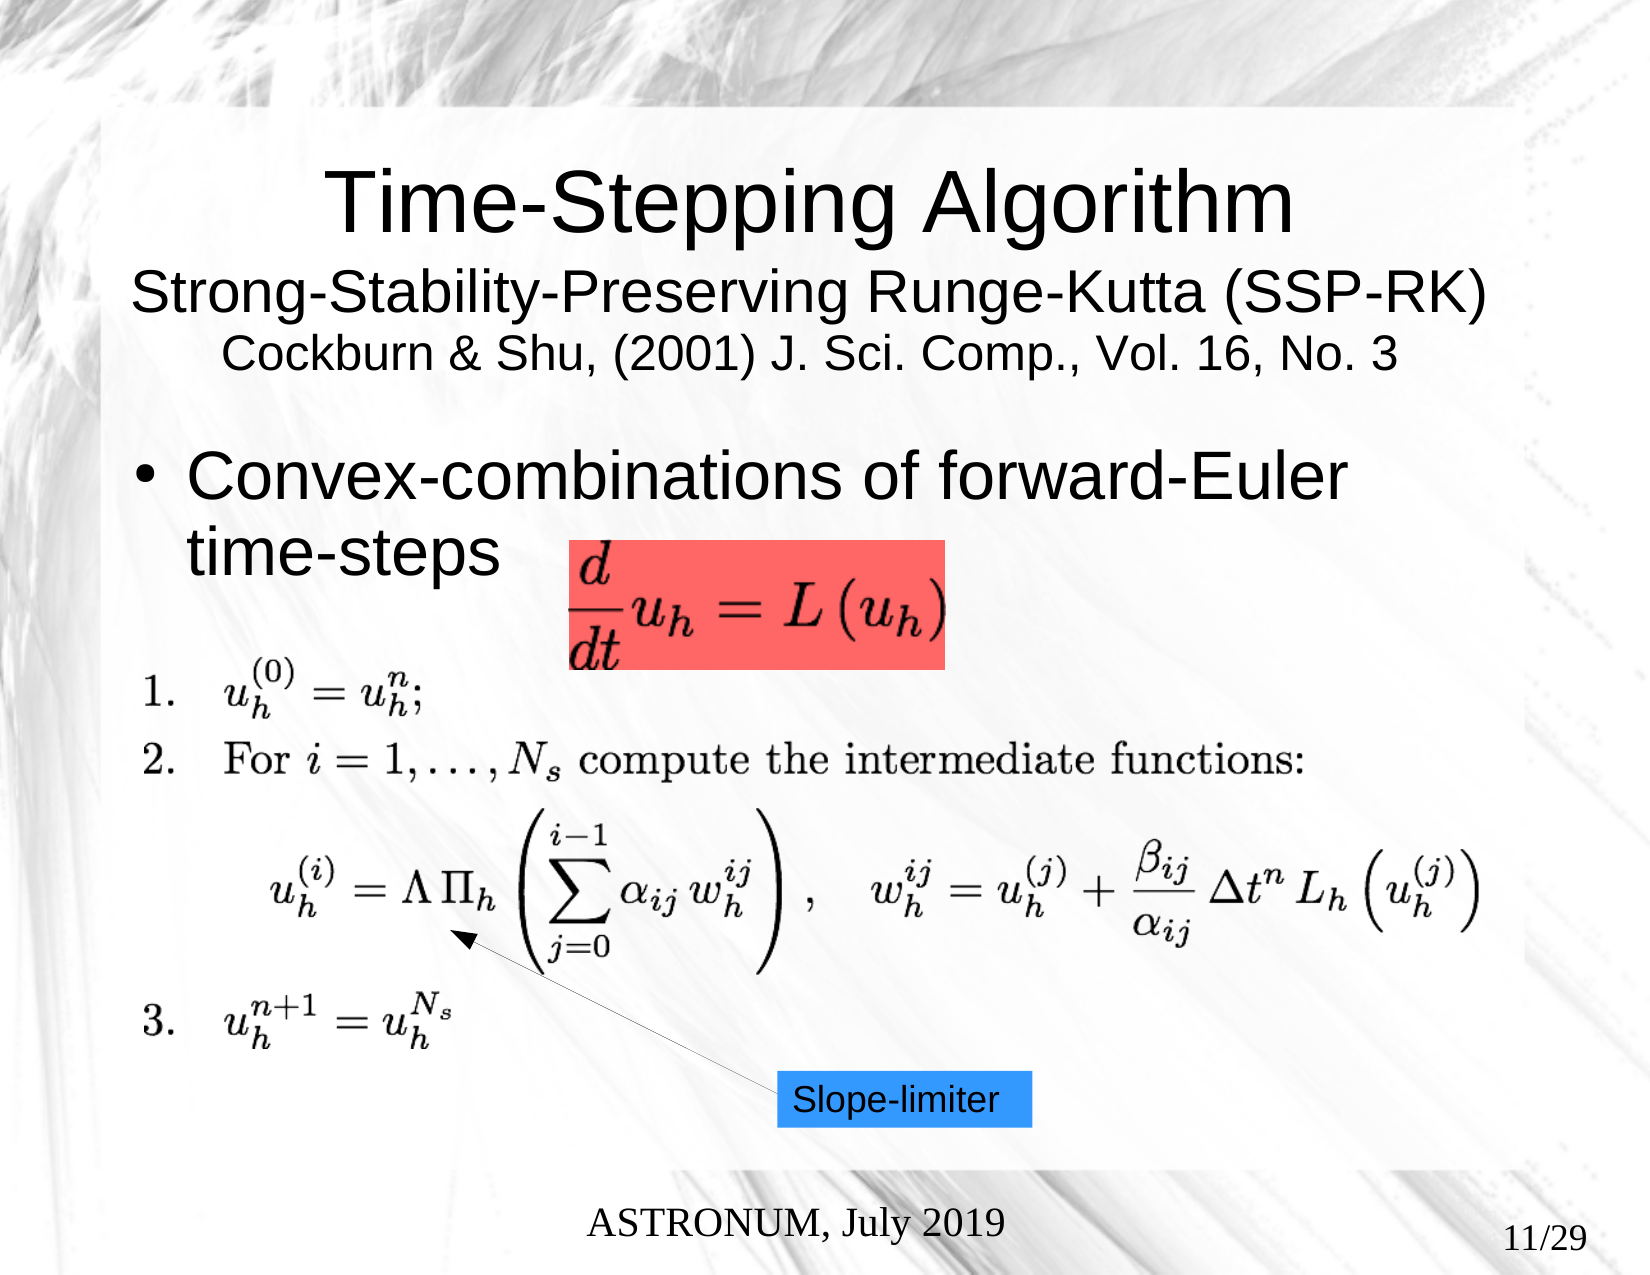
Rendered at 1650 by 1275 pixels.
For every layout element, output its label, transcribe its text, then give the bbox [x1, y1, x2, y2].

text_box Slope-limiter [777, 1070, 1033, 1128]
title Time-Stepping Algorithm [117, 115, 1503, 233]
picture [0, 0, 1650, 1275]
list Convex-combinations of forward-Euler time-steps [115, 437, 1486, 591]
title Strong-Stability-Preserving Runge-Kutta (SSP-RK) Cockburn & Shu, (2001) J. Sci. Comp., Vol. 16, No. 3 [117, 233, 1503, 407]
